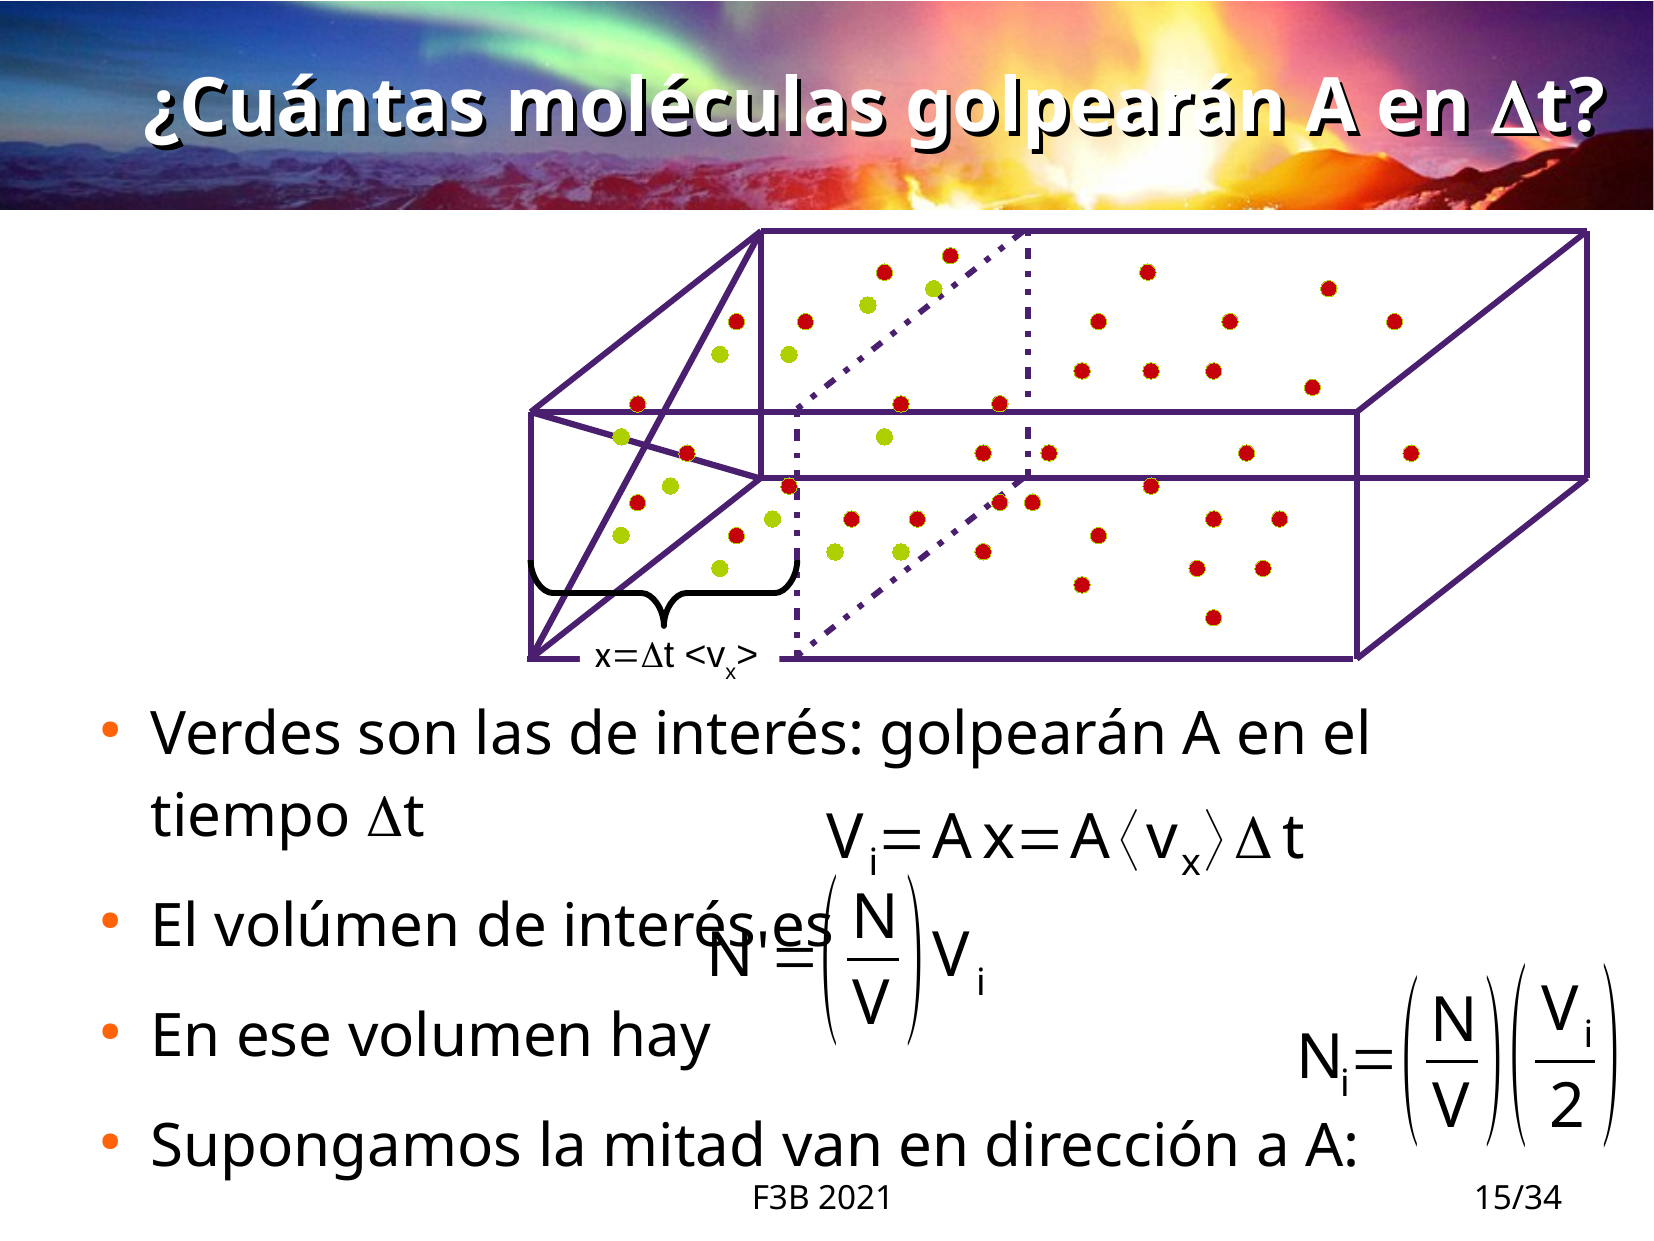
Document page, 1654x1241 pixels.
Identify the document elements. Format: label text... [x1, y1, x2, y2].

chart [699, 797, 1313, 1049]
text_box [1205, 510, 1223, 528]
text_box [1205, 362, 1222, 380]
text_box [1142, 477, 1160, 495]
text_box [876, 428, 893, 446]
text_box [1402, 444, 1420, 462]
text_box [1205, 609, 1222, 626]
text_box [728, 313, 745, 330]
text_box [678, 444, 696, 462]
text_box [711, 346, 729, 363]
text_box [629, 494, 646, 511]
text_box [1040, 444, 1058, 462]
text_box [1320, 280, 1338, 297]
text_box [1073, 576, 1091, 594]
text_box [826, 543, 844, 561]
text_box [1386, 313, 1403, 330]
text_box [1073, 362, 1091, 380]
text_box [662, 477, 679, 495]
text_box [711, 560, 729, 577]
text_box [925, 280, 943, 297]
text_box [991, 494, 1009, 511]
text_box [1142, 362, 1160, 380]
list Verdes son las de interés: golpearán A en el tiempo Dt El volúmen de interés es En ese volumen hay Supongamos la mitad van en dirección a A: [82, 690, 1571, 1186]
text_box [780, 477, 798, 495]
text_box [1090, 313, 1107, 330]
text_box [797, 313, 814, 330]
title ¿Cuántas moléculas golpearán A en Dt? [45, 15, 1606, 191]
picture [0, 1, 1654, 210]
text_box [1090, 527, 1107, 544]
text_box [1024, 493, 1041, 511]
text_box [728, 527, 745, 544]
chart [1290, 960, 1629, 1152]
text_box [859, 296, 877, 314]
text_box [629, 395, 647, 413]
text_box [909, 510, 926, 528]
text_box [892, 395, 910, 413]
text_box [942, 247, 959, 264]
text_box [1139, 263, 1157, 281]
text_box [991, 395, 1009, 412]
text_box [1221, 313, 1239, 330]
text_box [892, 543, 910, 561]
text_box [612, 527, 630, 544]
text_box [974, 444, 992, 462]
text_box [1254, 560, 1272, 577]
text_box [1238, 444, 1255, 462]
text_box [876, 263, 893, 281]
text_box x=Dt <vx> [579, 625, 780, 703]
text_box [1304, 379, 1321, 396]
text_box [780, 346, 798, 363]
text_box [1271, 510, 1288, 528]
text_box [974, 543, 992, 561]
text_box [843, 510, 860, 528]
text_box [1188, 560, 1206, 577]
text_box [764, 510, 781, 528]
text_box [612, 428, 630, 446]
